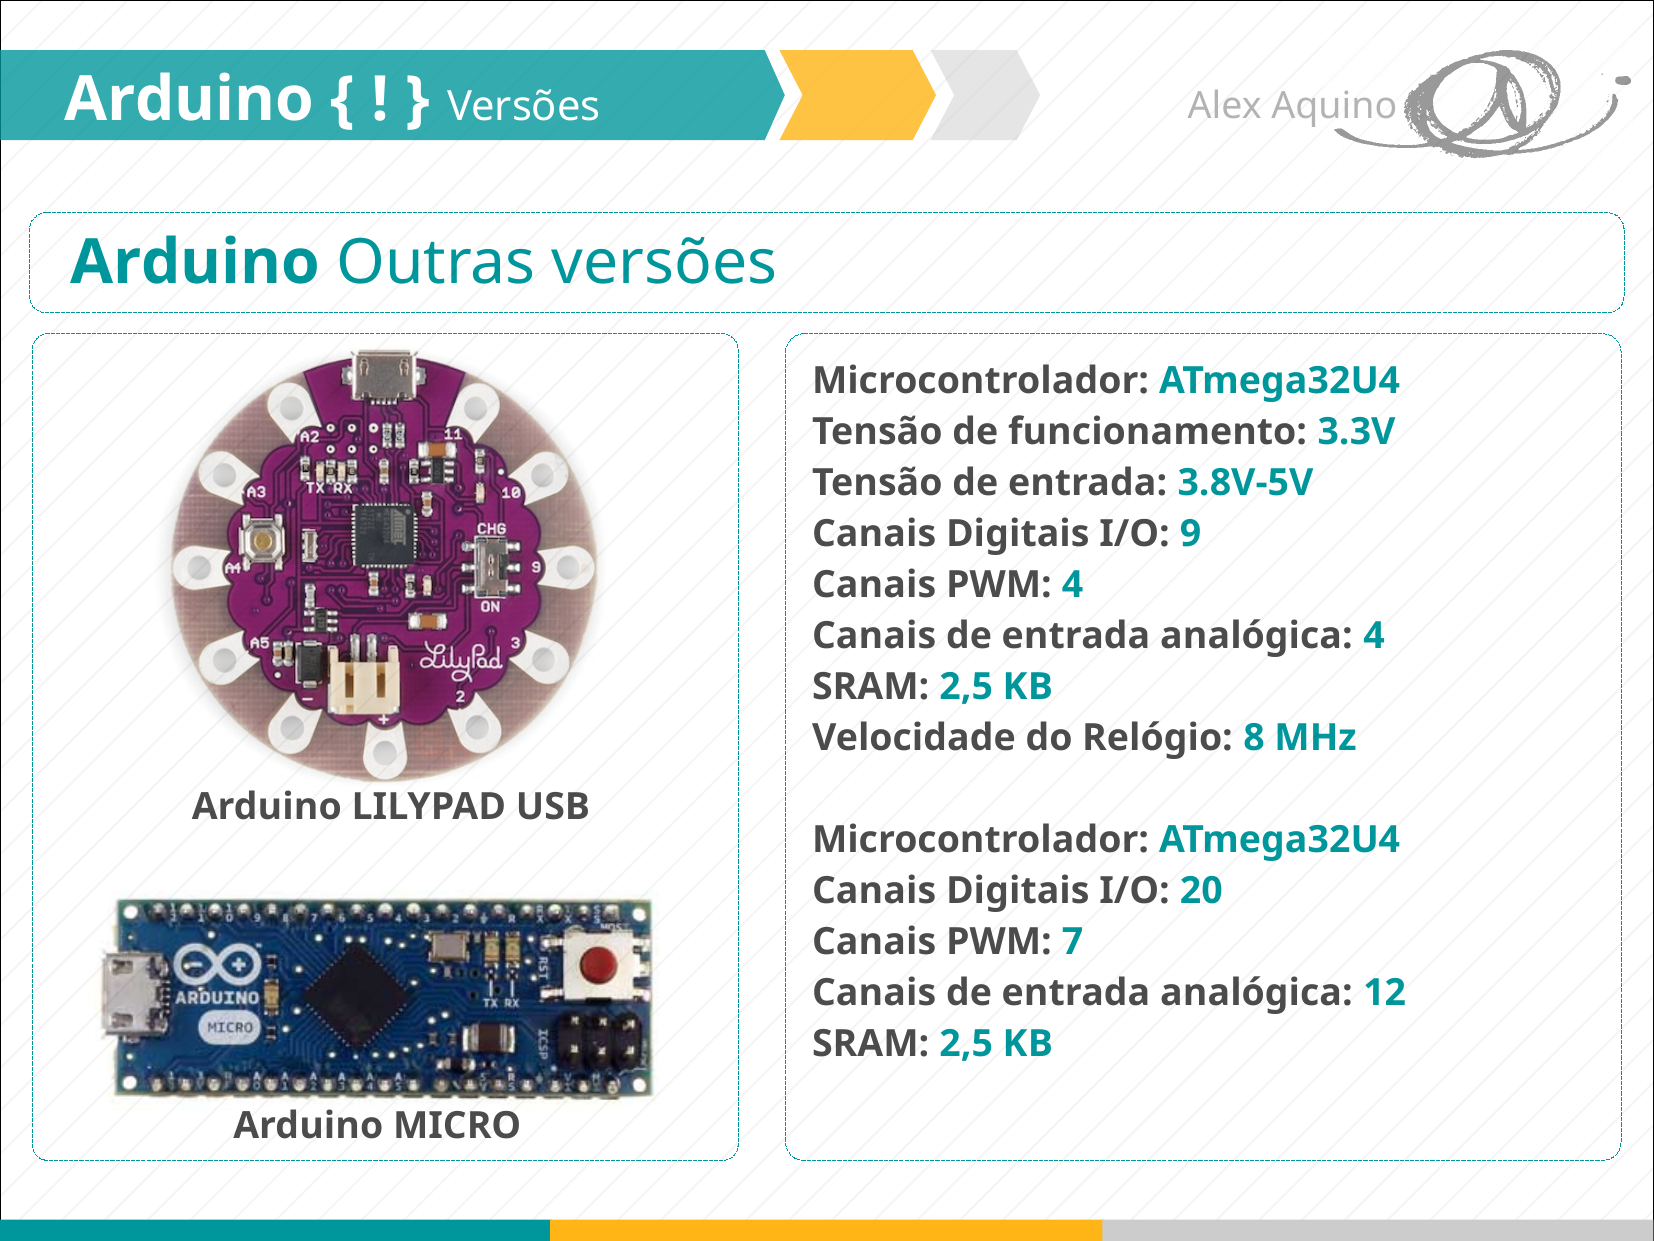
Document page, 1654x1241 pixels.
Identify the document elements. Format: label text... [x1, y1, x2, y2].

text_box Alex Aquino [1172, 70, 1439, 132]
picture [1322, 36, 1634, 166]
text_box [0, 0, 1654, 1241]
text_box Arduino { ! } Versões [50, 32, 645, 144]
